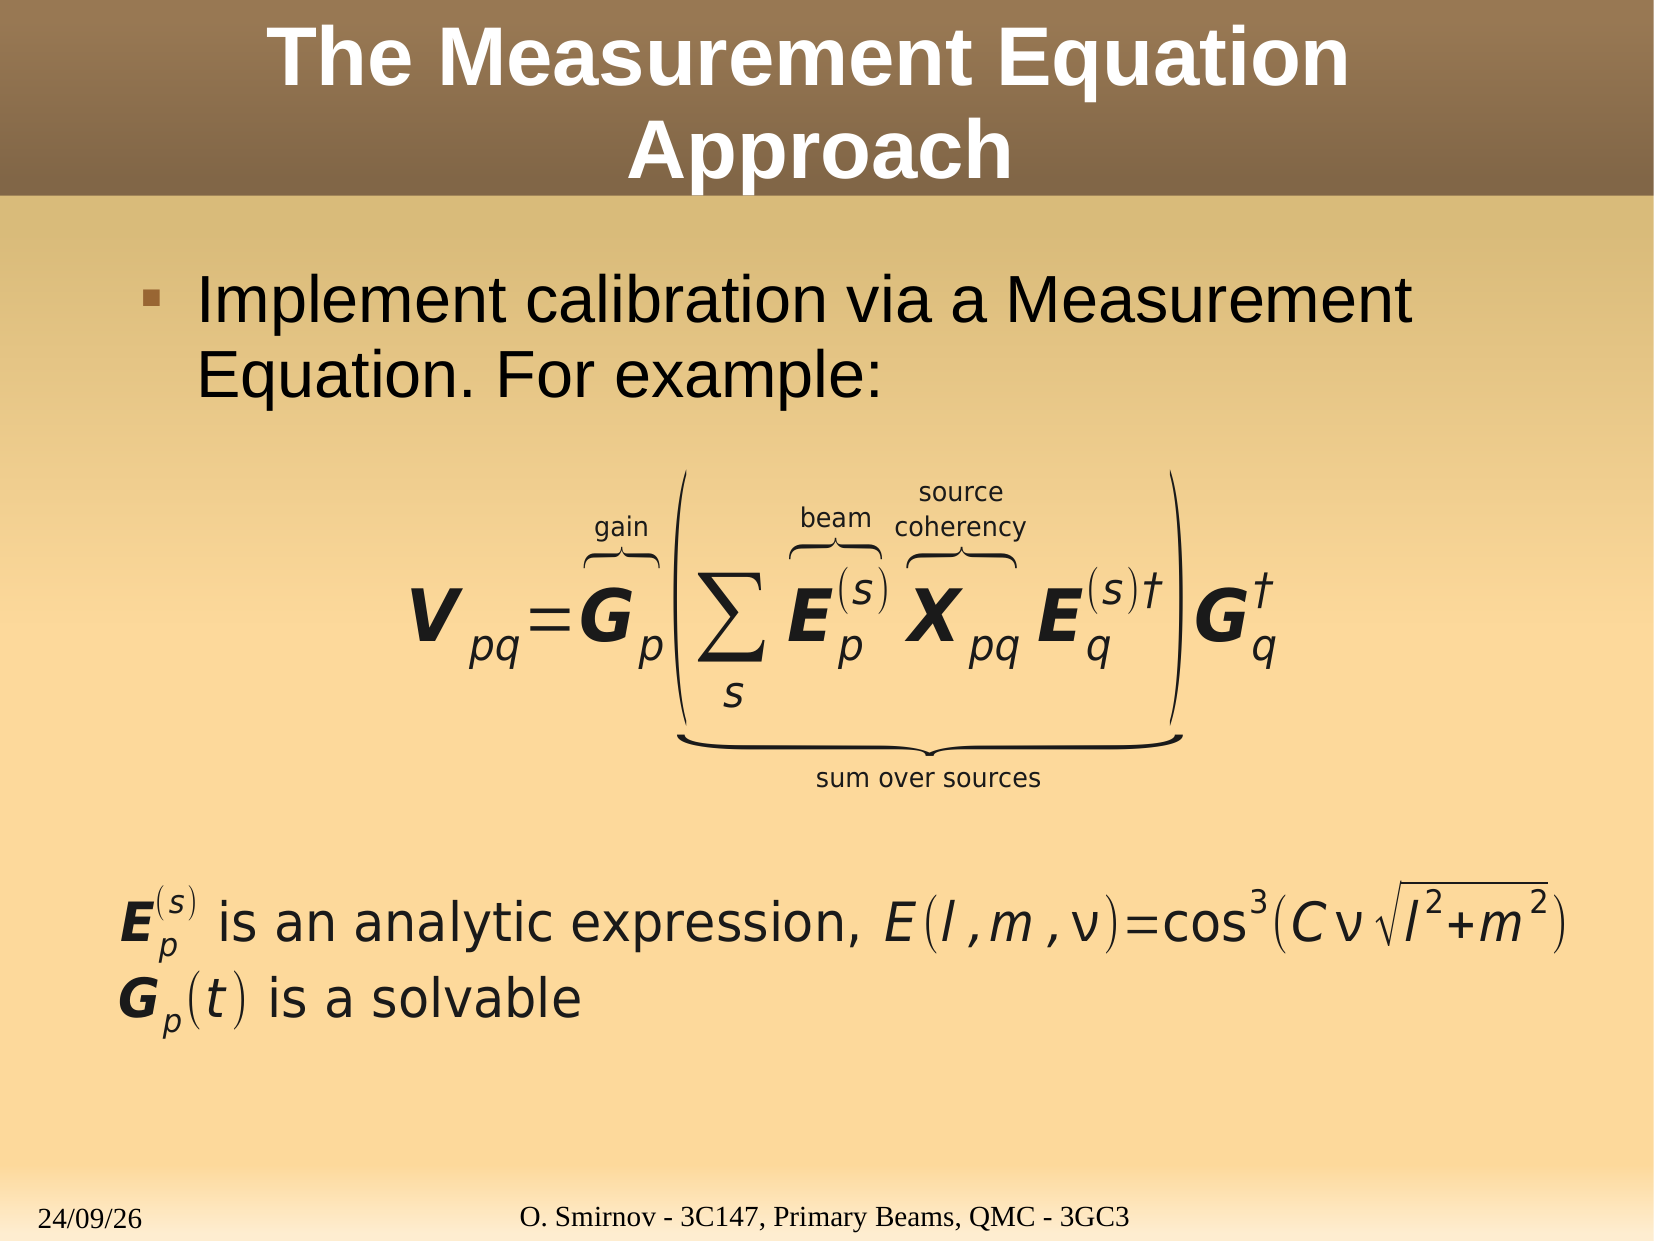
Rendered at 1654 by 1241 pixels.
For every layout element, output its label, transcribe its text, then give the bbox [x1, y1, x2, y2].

title The Measurement Equation Approach [76, 0, 1565, 208]
picture [0, 0, 1654, 1241]
chart [112, 465, 1575, 1122]
list Implement calibration via a Measurement Equation. For example: [125, 262, 1538, 465]
